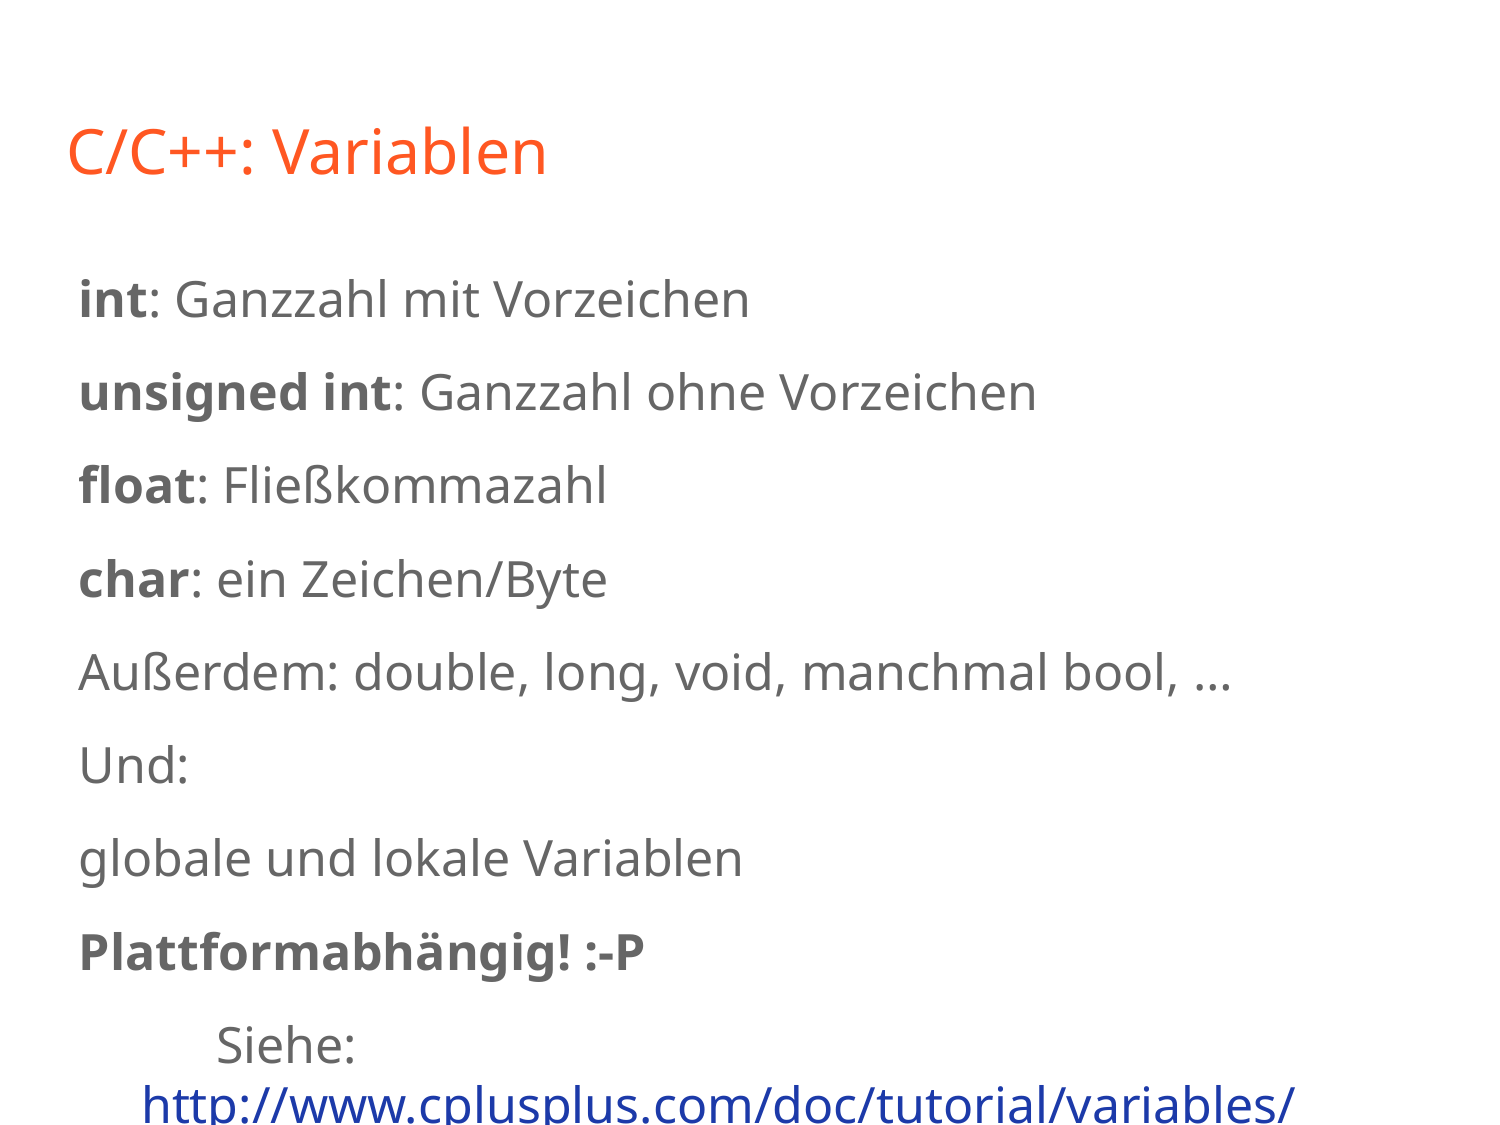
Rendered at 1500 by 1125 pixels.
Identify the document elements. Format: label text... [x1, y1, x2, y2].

list int: Ganzzahl mit Vorzeichen unsigned int: Ganzzahl ohne Vorzeichen float: Fließkommazahl char: ein Zeichen/Byte Außerdem: double, long, void, manchmal bool, … Und: globale und lokale Variablen Plattformabhängig! :-P Siehe: http://www.cplusplus.com/doc/tutorial/variables/ [51, 252, 1449, 1000]
title C/C++: Variablen [51, 97, 1449, 223]
